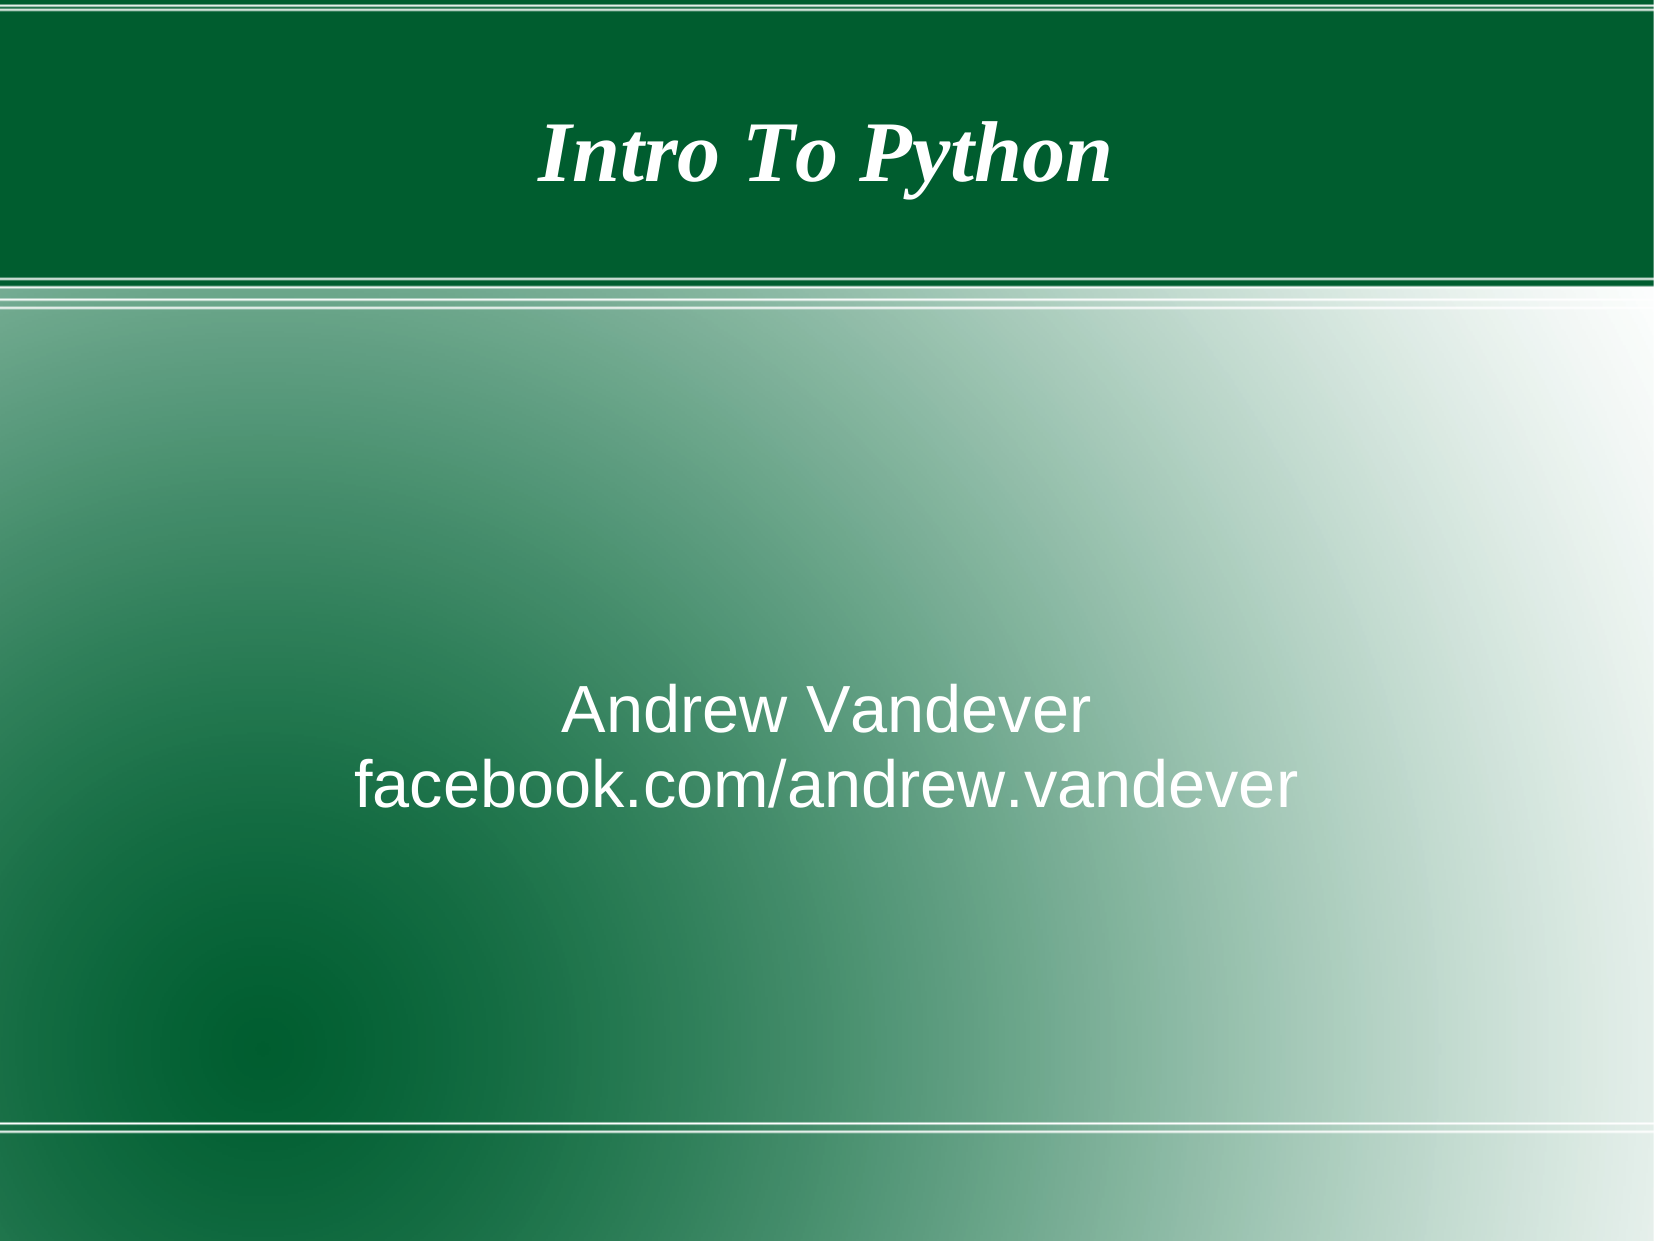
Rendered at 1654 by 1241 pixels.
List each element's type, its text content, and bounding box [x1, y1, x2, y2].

picture [0, 0, 1654, 1241]
subtitle Andrew Vandever facebook.com/andrew.vandever [82, 337, 1571, 1156]
title Intro To Python [82, 49, 1571, 257]
